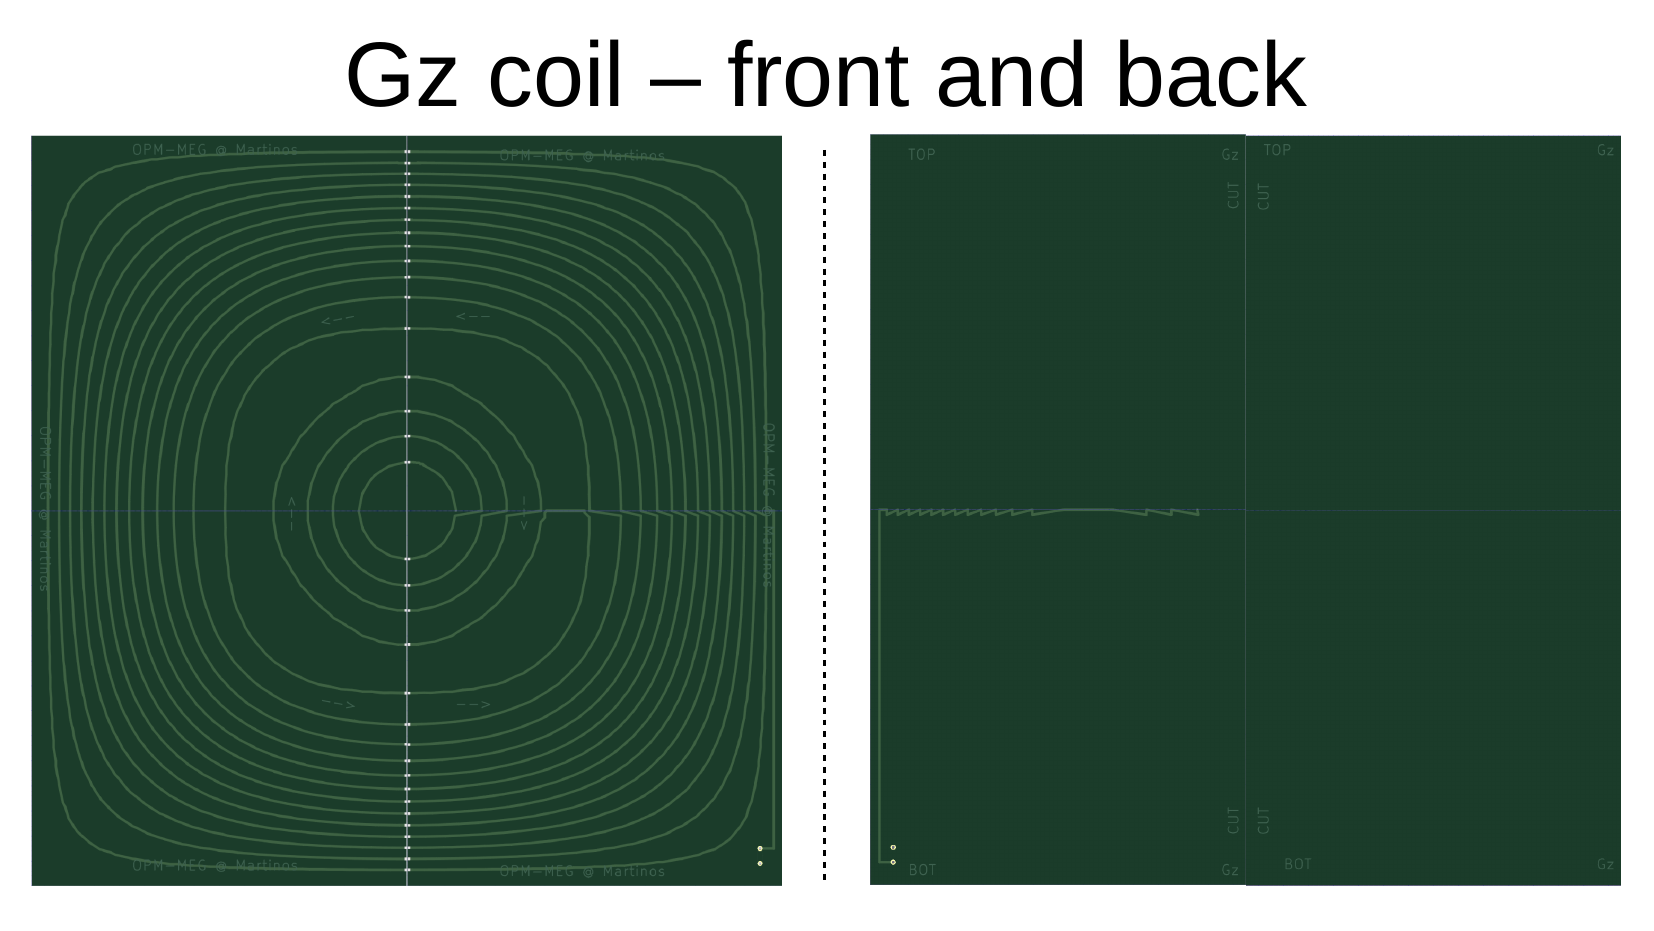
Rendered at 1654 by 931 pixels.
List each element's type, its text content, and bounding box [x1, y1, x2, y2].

picture [30, 135, 782, 886]
picture [870, 135, 1621, 886]
title Gz coil – front and back [82, 0, 1571, 153]
